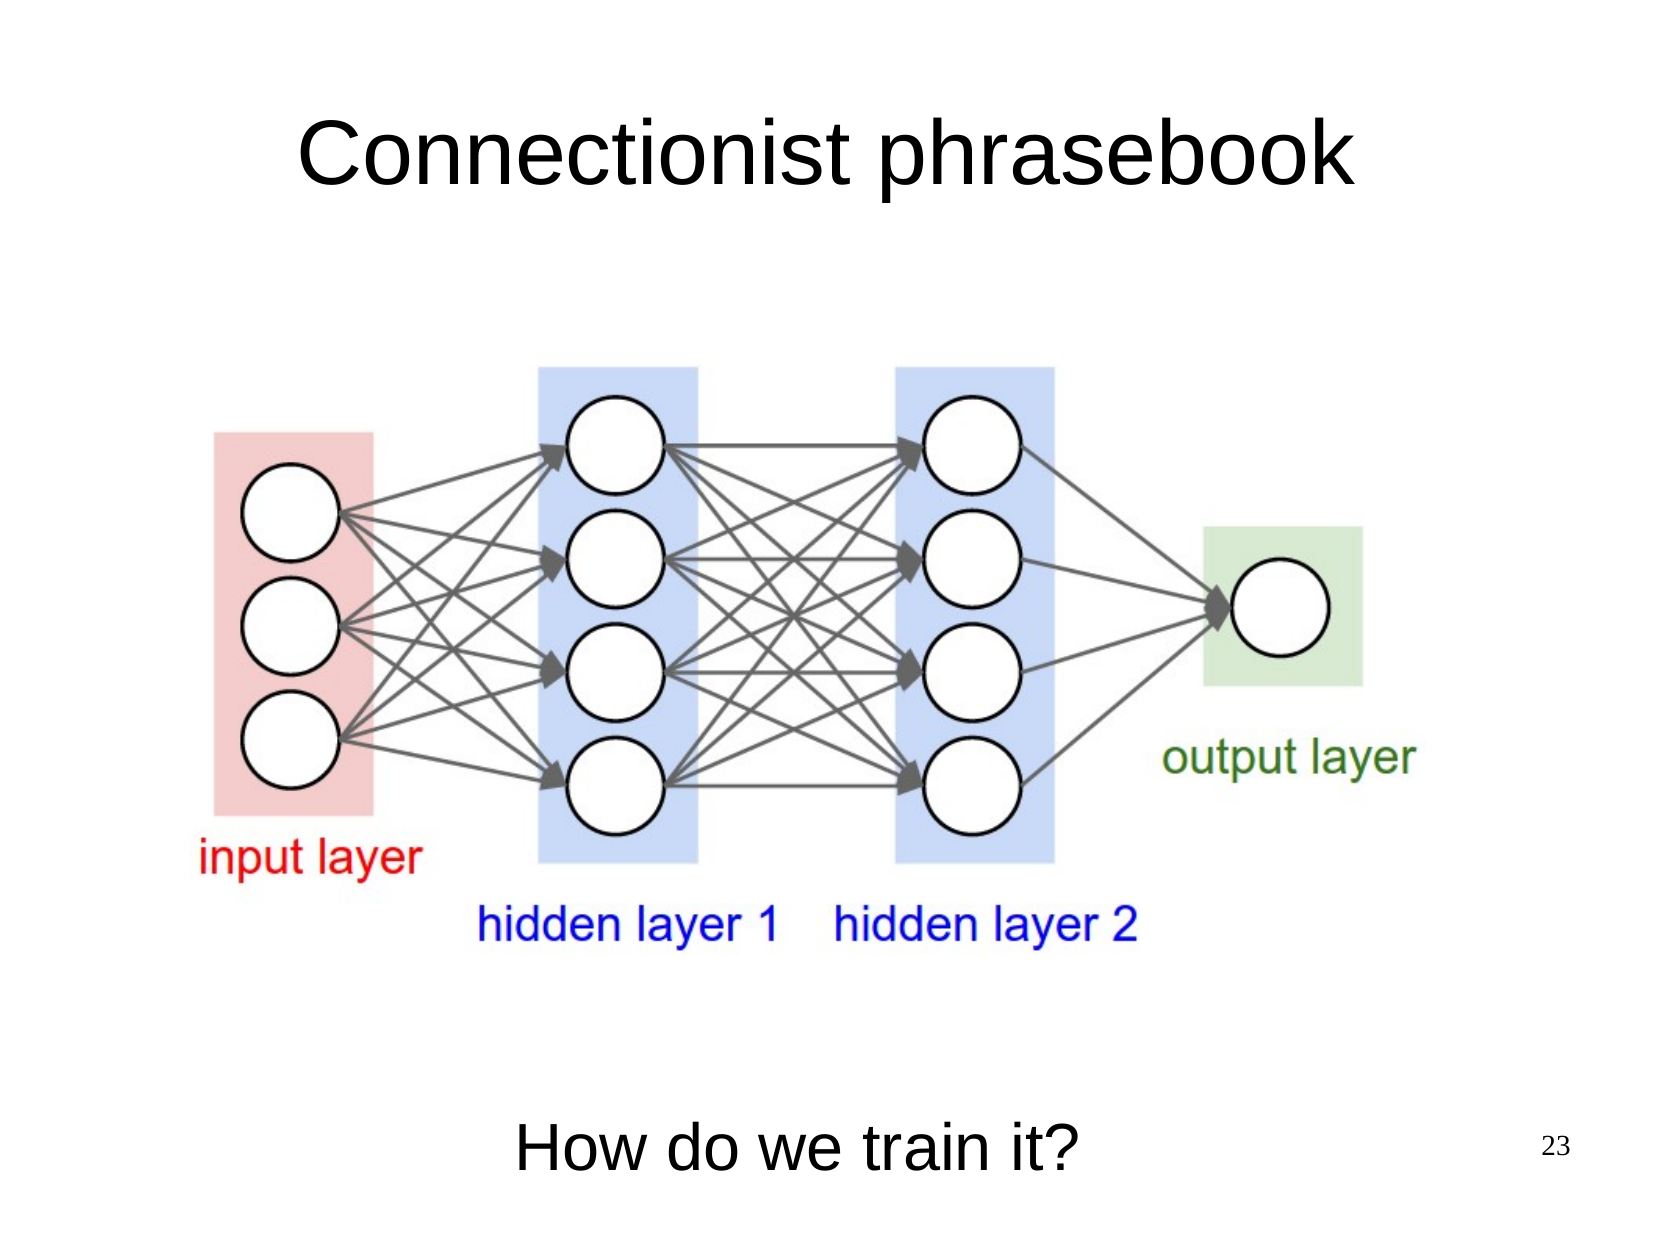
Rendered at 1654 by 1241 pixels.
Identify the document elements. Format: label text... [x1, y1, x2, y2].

text_box How do we train it? [443, 1110, 1351, 1200]
picture [189, 353, 1426, 961]
title Connectionist phrasebook [82, 49, 1571, 257]
